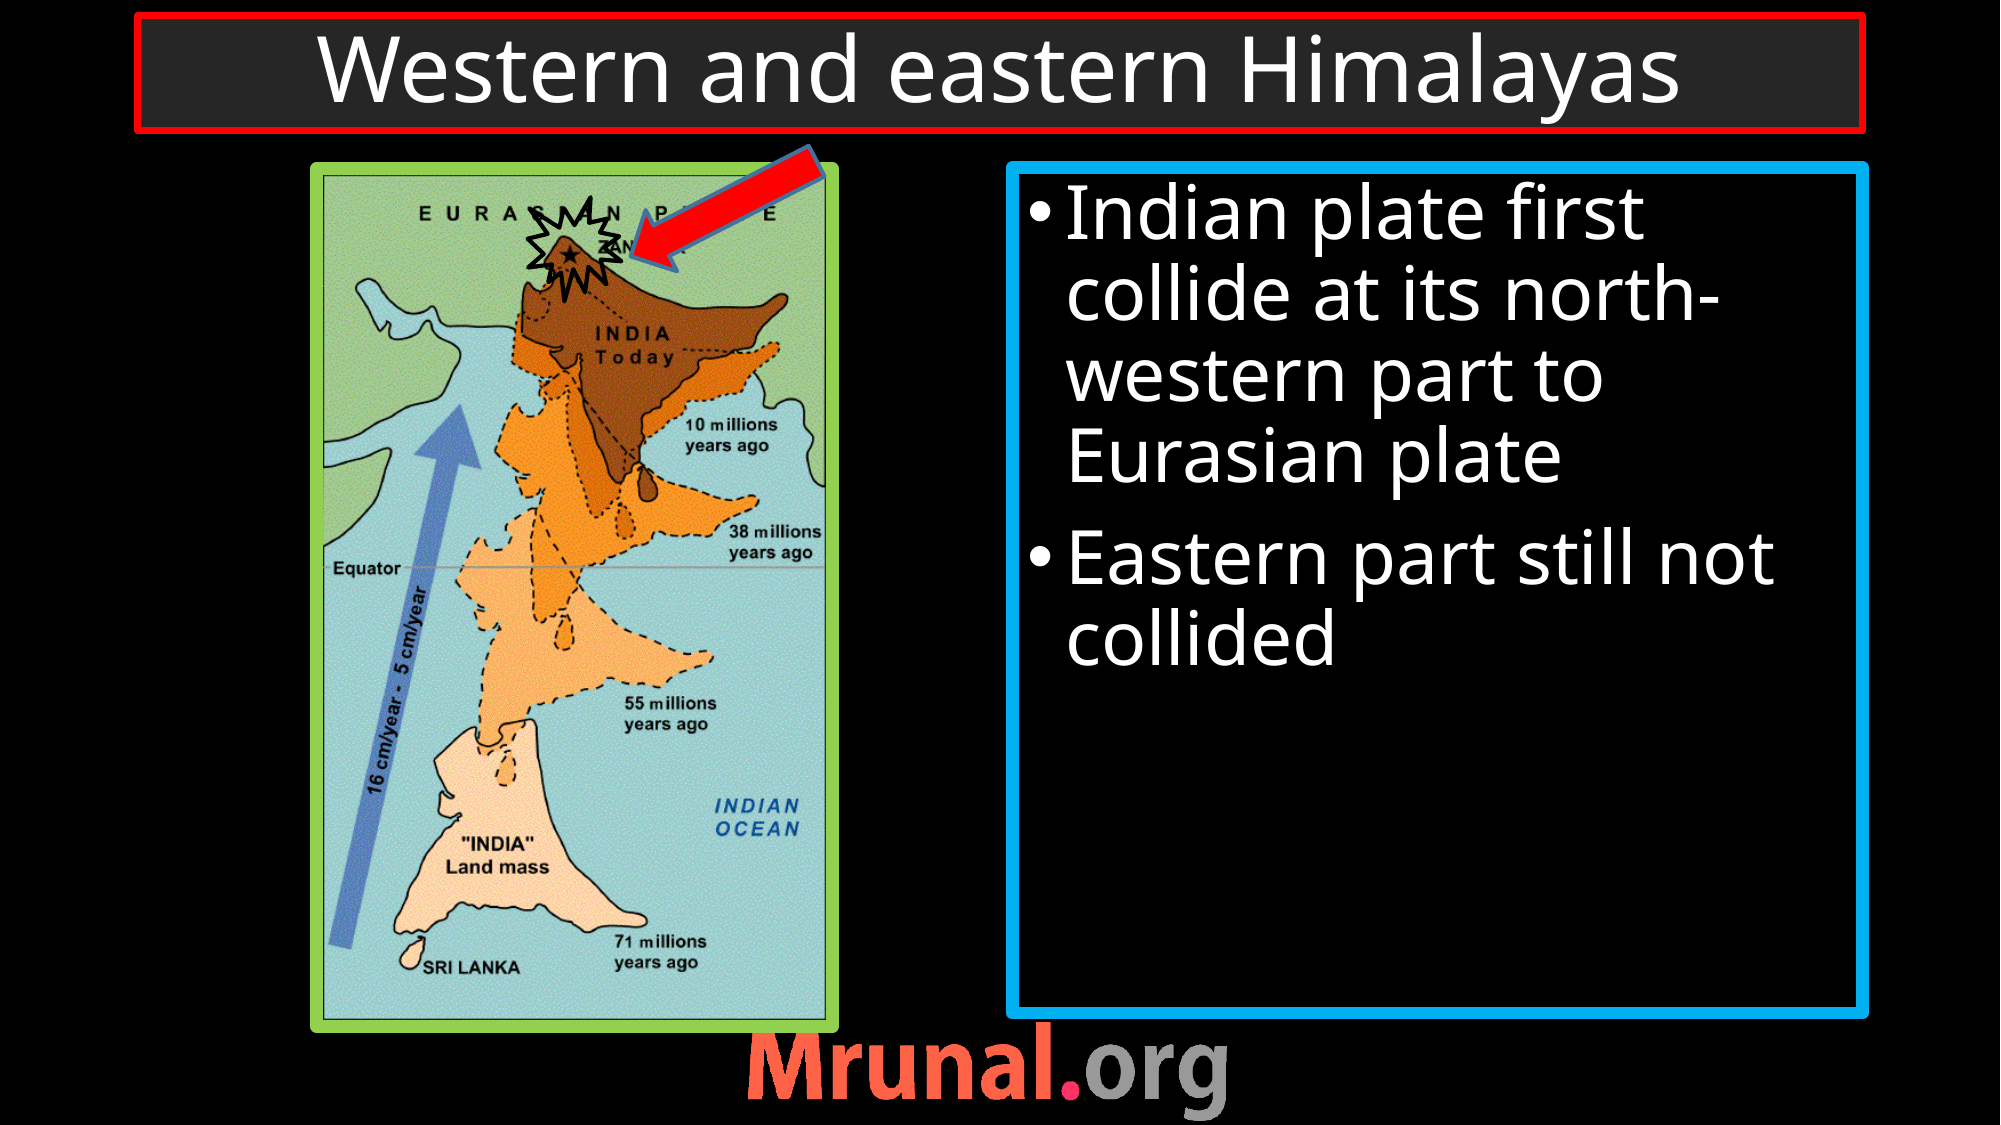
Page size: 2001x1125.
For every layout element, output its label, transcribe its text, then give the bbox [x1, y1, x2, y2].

text_box [630, 145, 825, 272]
title Western and eastern Himalayas [137, 15, 1863, 131]
picture [322, 174, 827, 1021]
picture [741, 1005, 1230, 1125]
list Indian plate first collide at its north-western part to Eurasian plate Eastern part still not collided [1012, 167, 1863, 1014]
